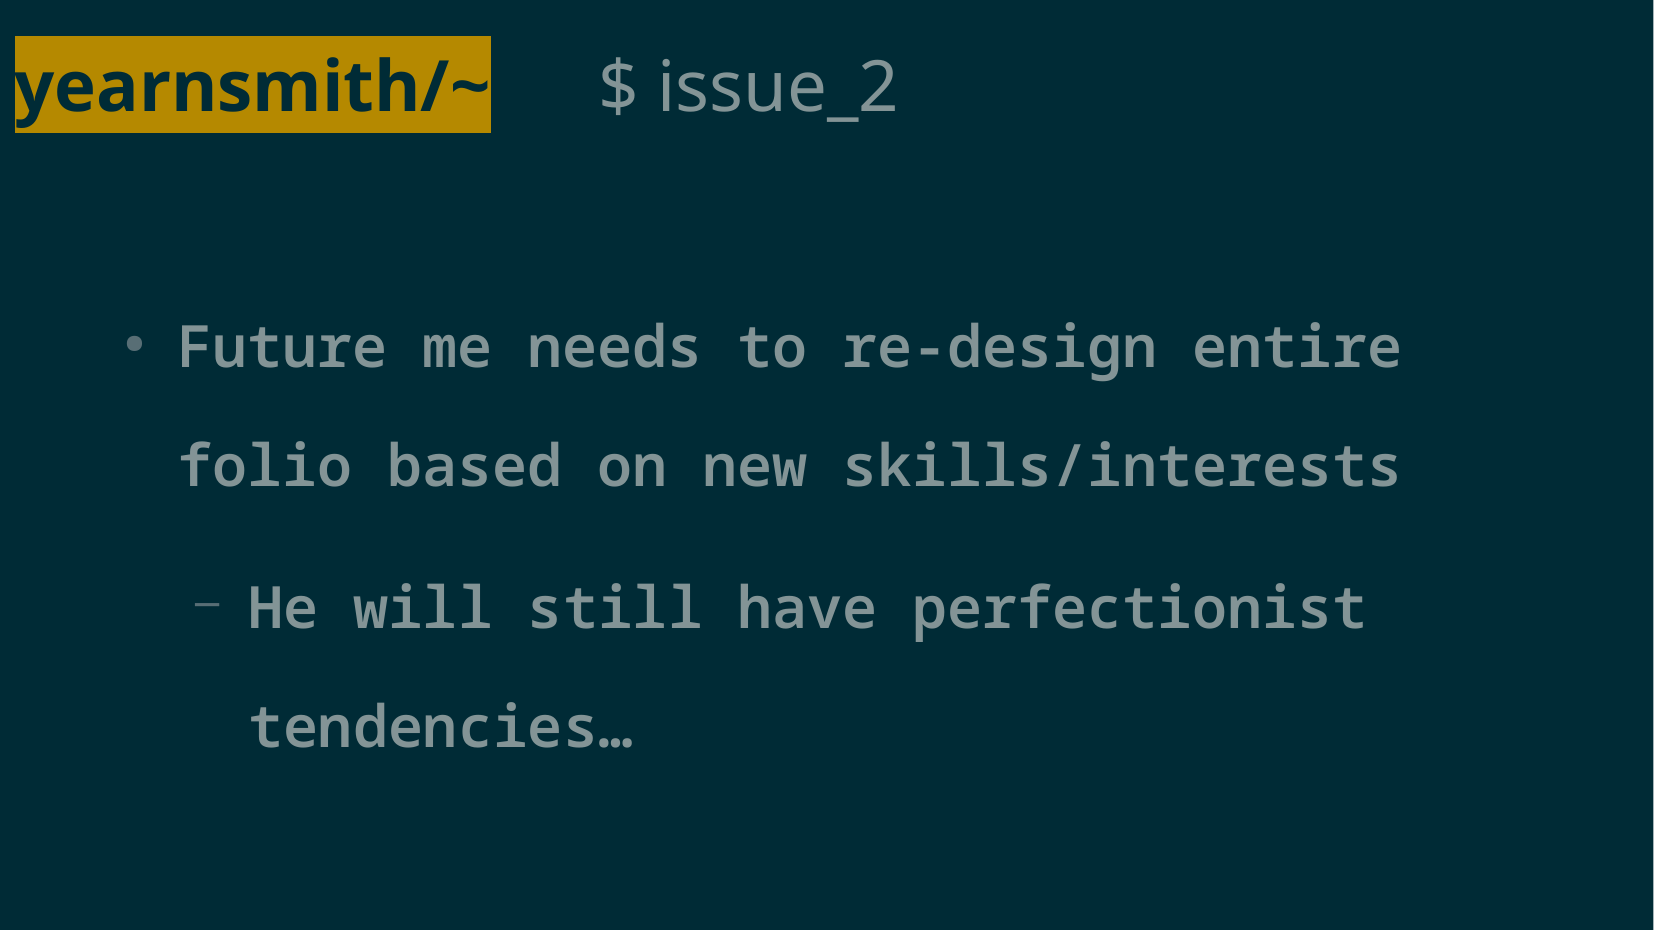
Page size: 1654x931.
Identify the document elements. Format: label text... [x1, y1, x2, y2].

title Yearnsmith/~ [14, 40, 555, 128]
title $ issue_2 [598, 0, 1364, 172]
list Future me needs to re-design entire folio based on new skills/interests He will still have perfectionist tendencies… [106, 265, 1595, 806]
